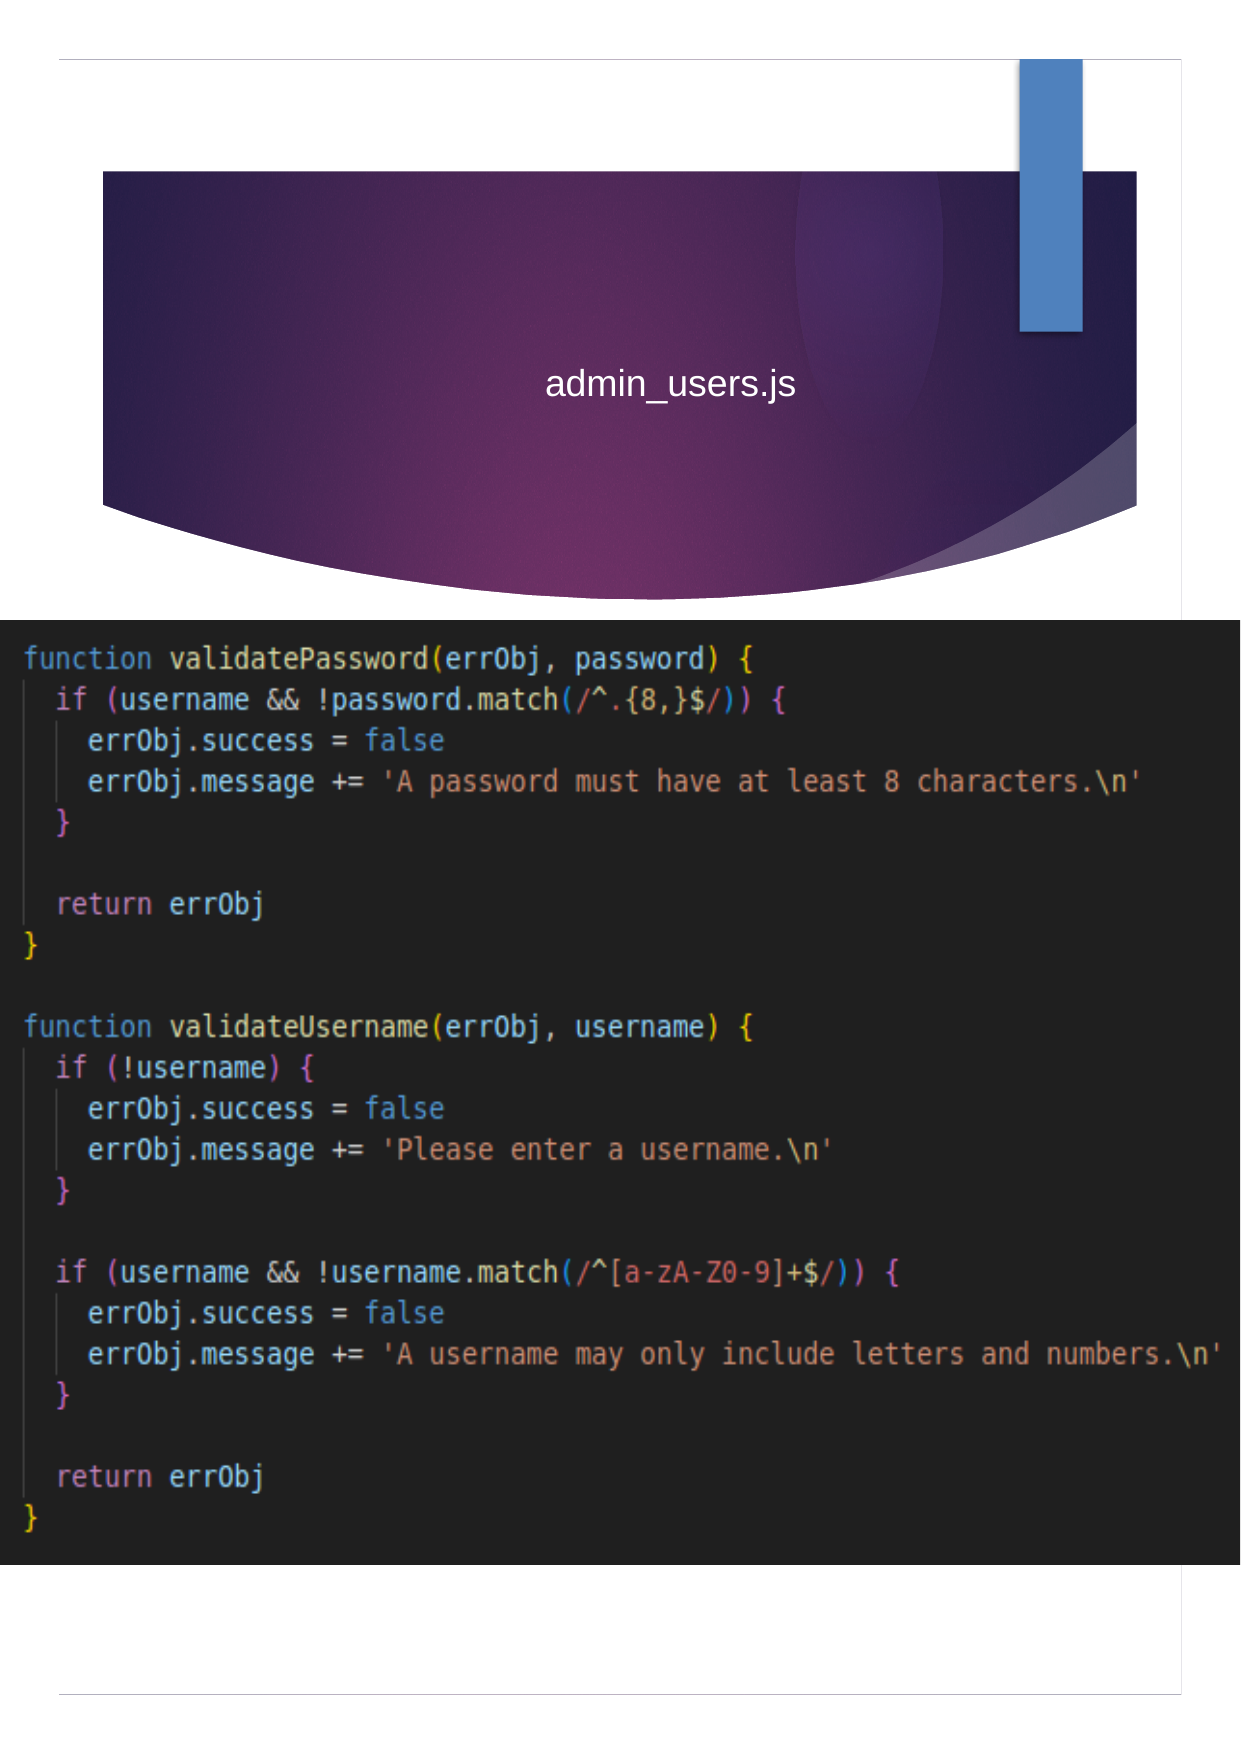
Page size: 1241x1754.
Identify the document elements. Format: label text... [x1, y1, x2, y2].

text_box admin_users.js [485, 351, 857, 452]
picture [103, 172, 1136, 599]
picture [0, 620, 1241, 1565]
